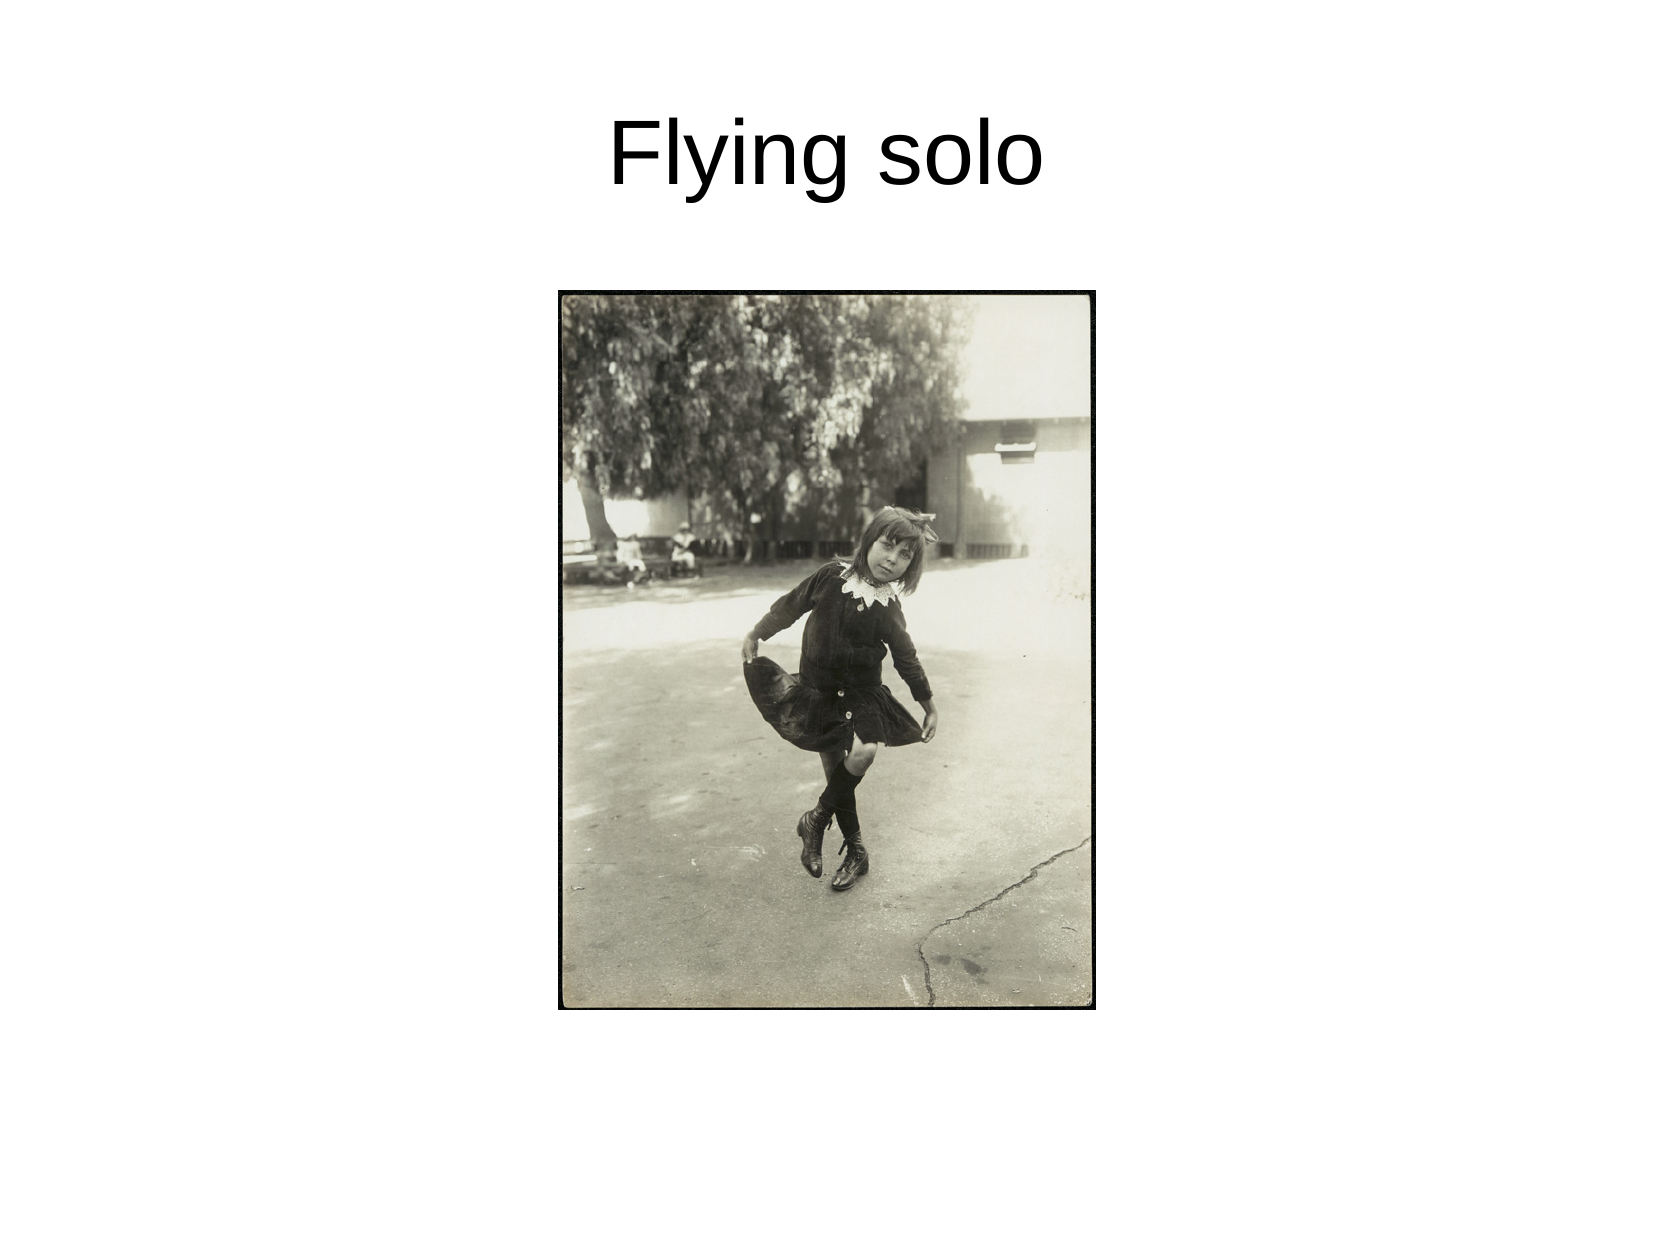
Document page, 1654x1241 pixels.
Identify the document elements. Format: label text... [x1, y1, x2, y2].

title Flying solo [82, 49, 1571, 257]
picture [558, 290, 1096, 1010]
